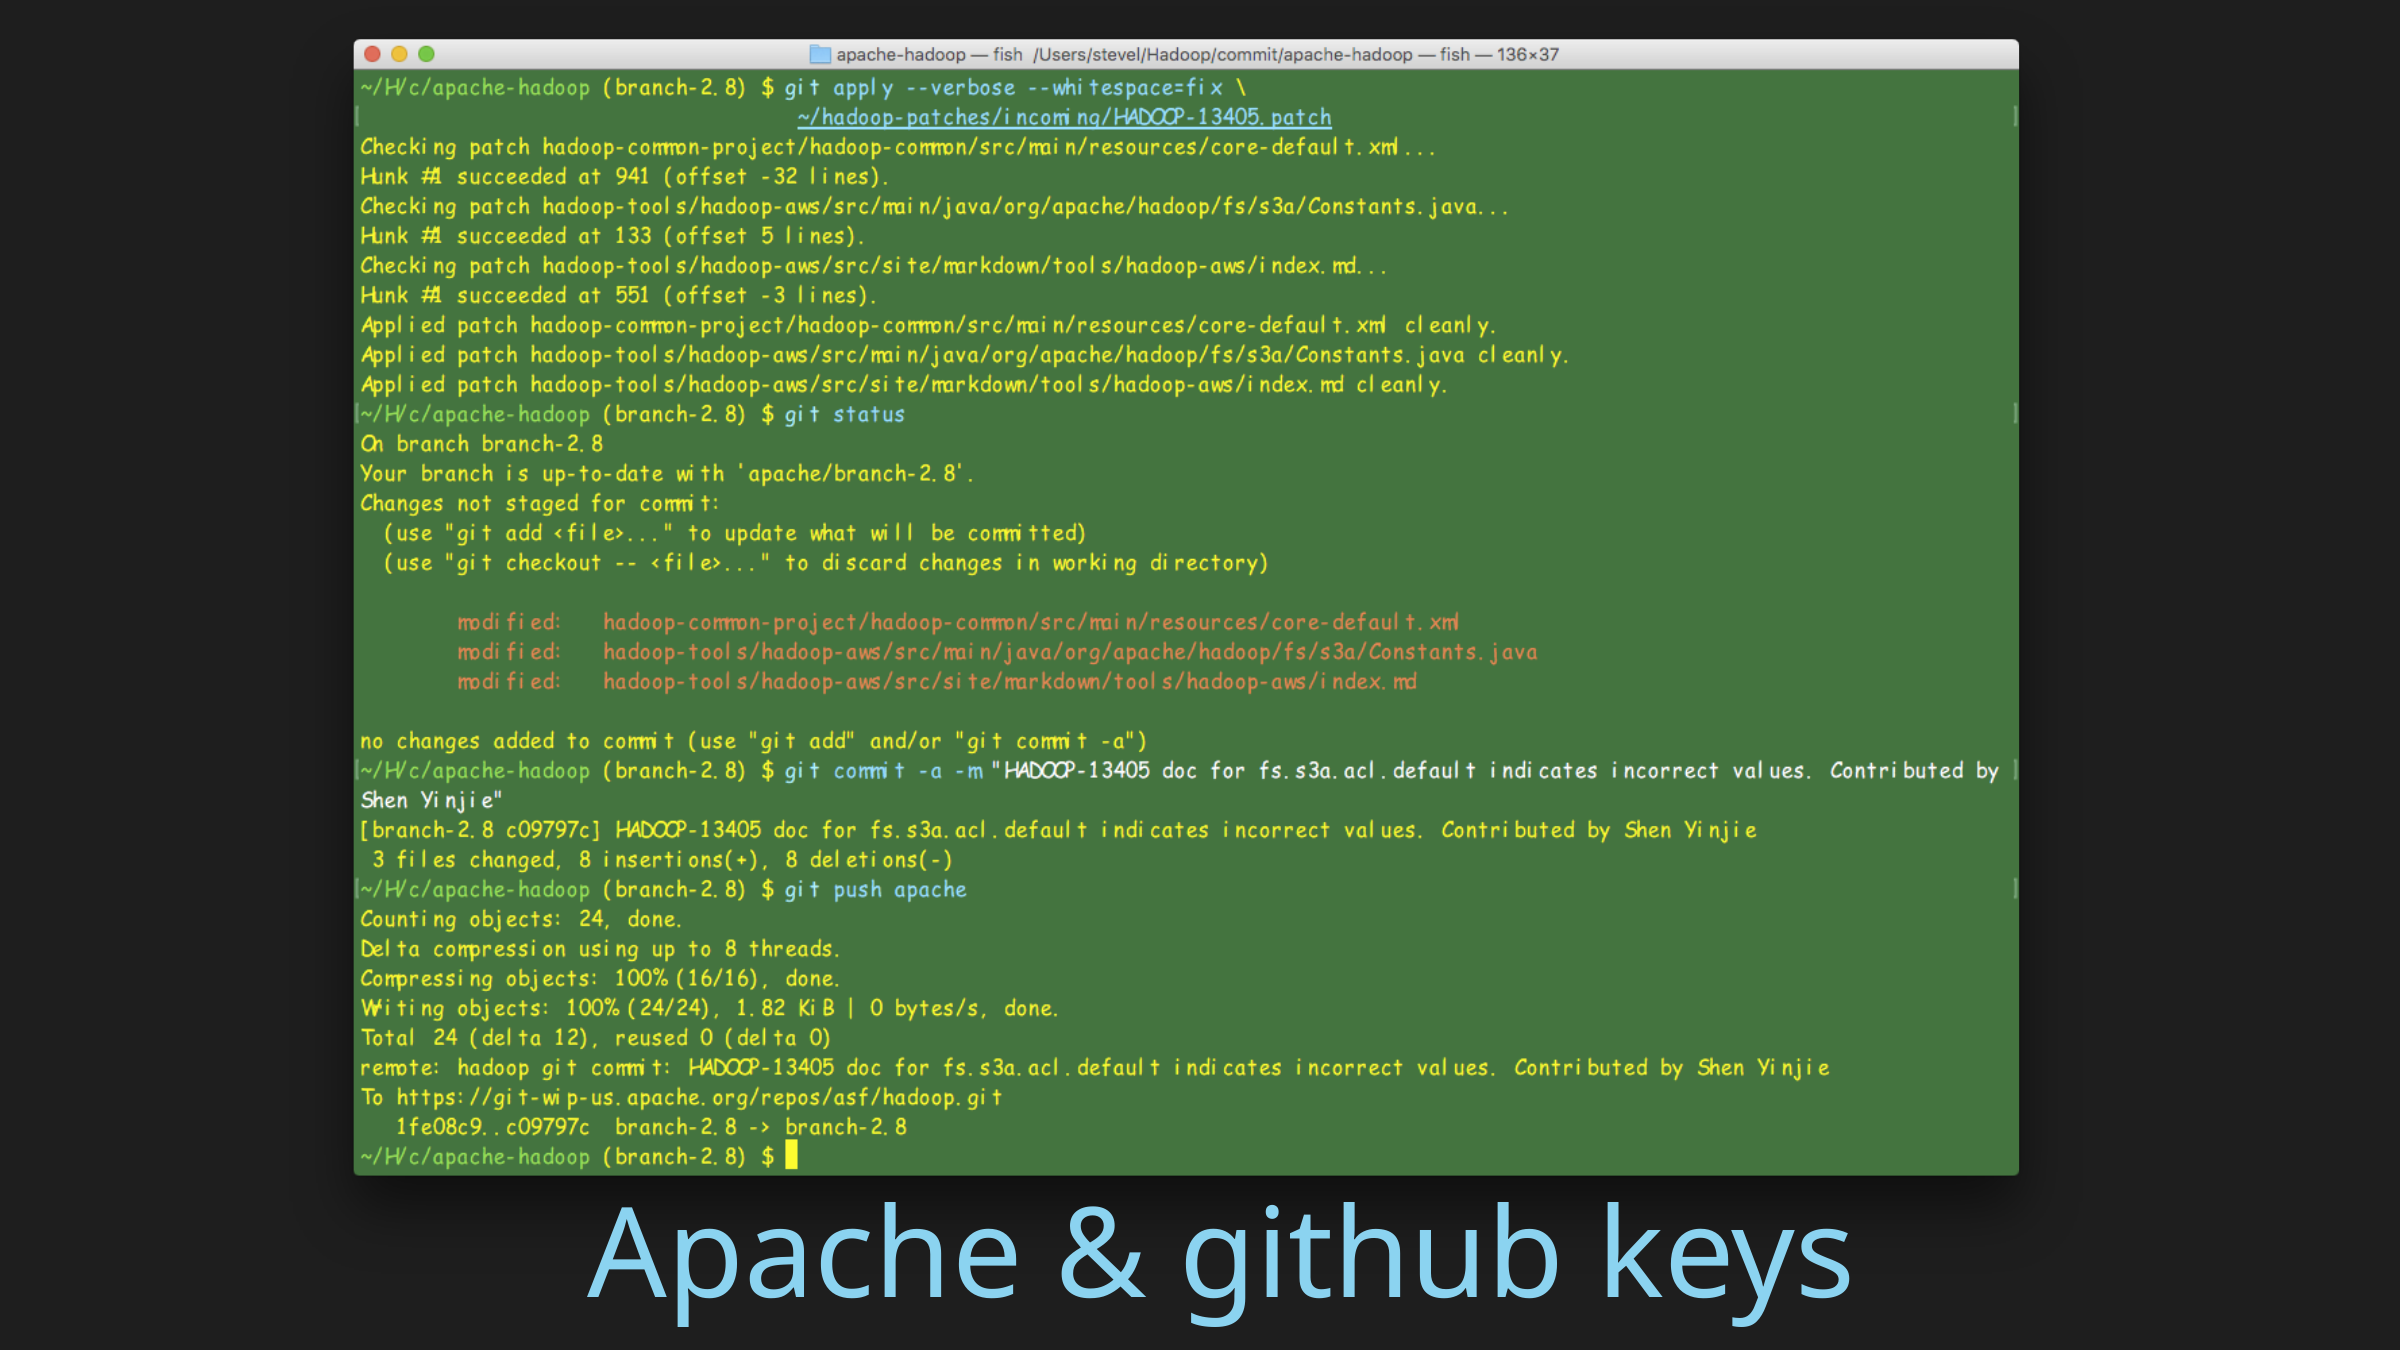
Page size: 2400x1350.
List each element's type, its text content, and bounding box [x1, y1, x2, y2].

text_box Apache & github keys [241, 1165, 2203, 1330]
picture [278, 0, 2095, 1165]
